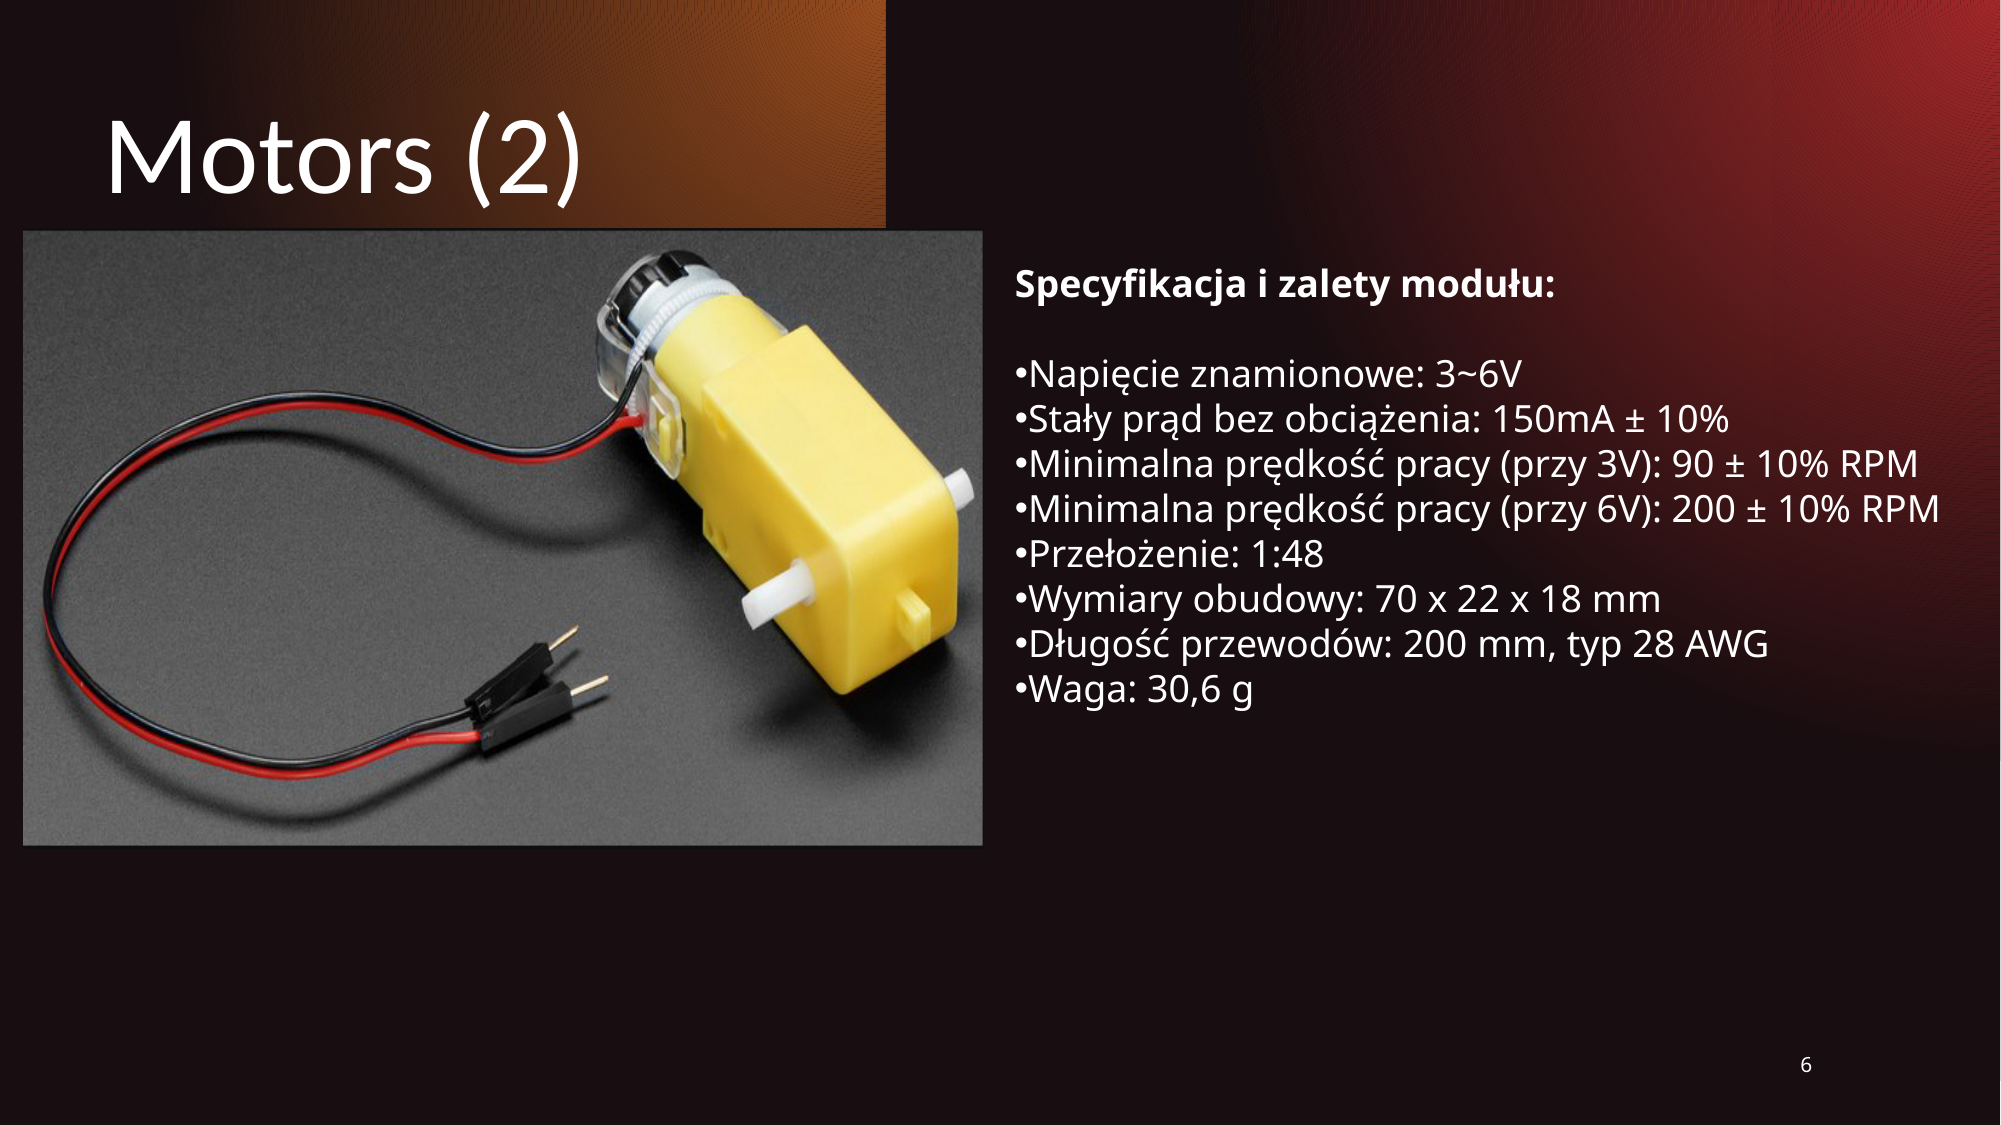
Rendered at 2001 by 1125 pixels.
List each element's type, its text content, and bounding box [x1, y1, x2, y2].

title Motors (2) [88, 88, 1910, 229]
text_box [1785, 1035, 1910, 1096]
text_box Specyfikacja i zalety modułu: Napięcie znamionowe: 3~6V Stały prąd bez obciążenia: 150mA ± 10% Minimalna prędkość pracy (przy 3V): 90 ± 10% RPM Minimalna prędkość pracy (przy 6V): 200 ± 10% RPM Przełożenie: 1:48 Wymiary obudowy: 70 x 22 x 18 mm Długość przewodów: 200 mm, typ 28 AWG Waga: 30,6 g [999, 252, 2000, 723]
picture [23, 228, 984, 849]
